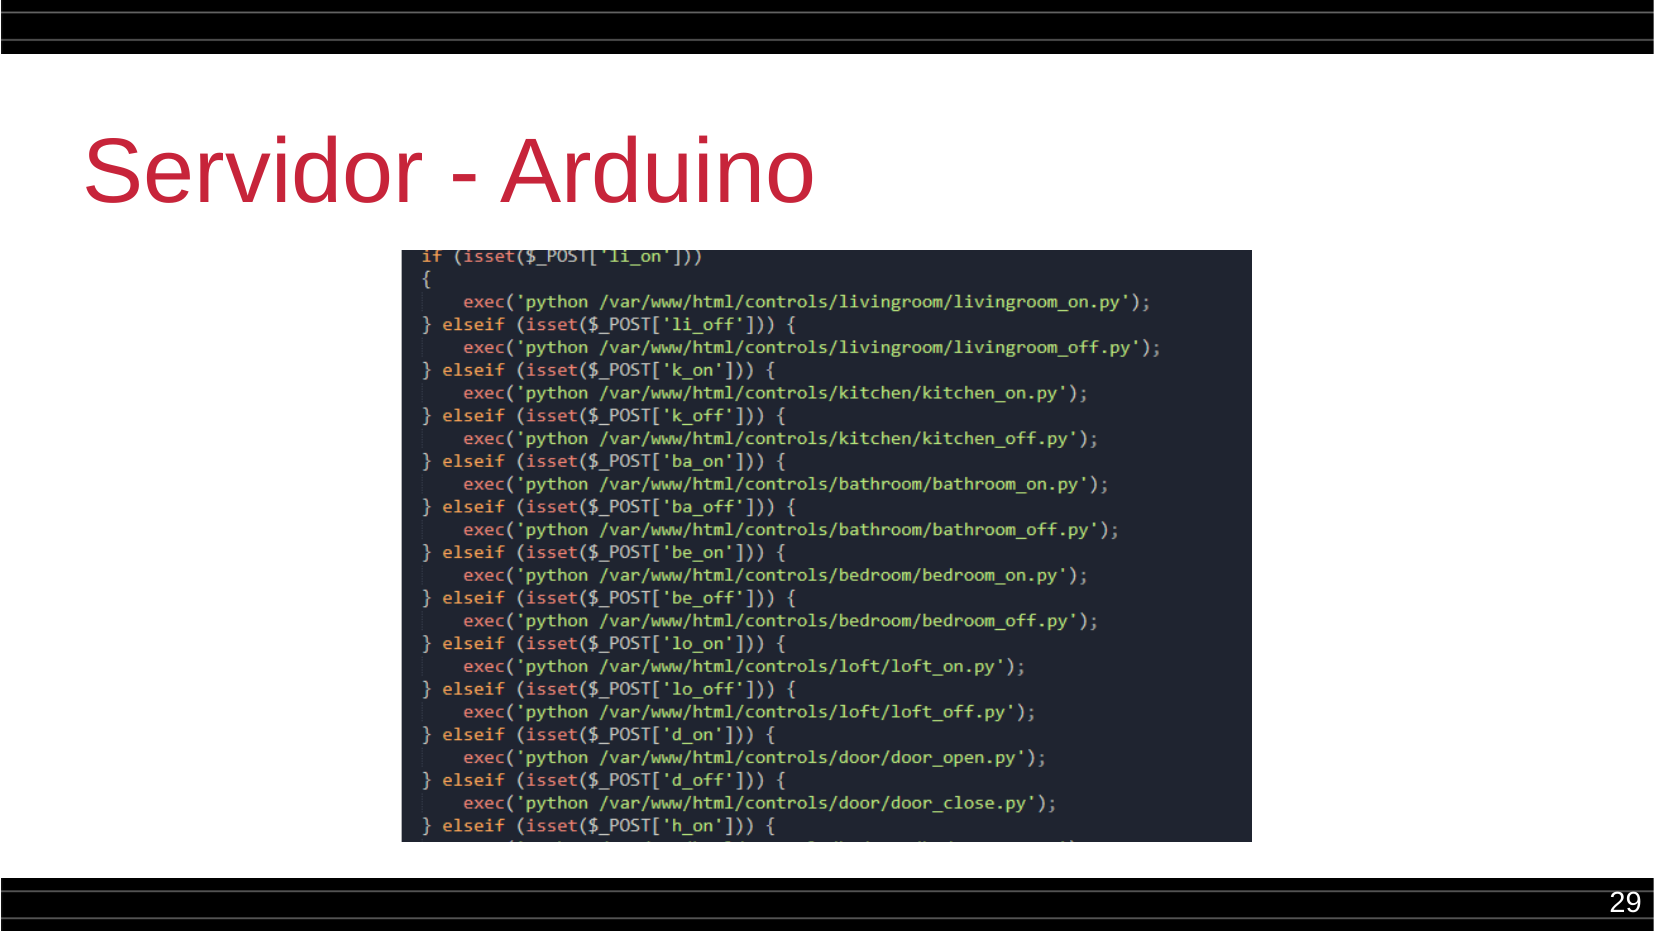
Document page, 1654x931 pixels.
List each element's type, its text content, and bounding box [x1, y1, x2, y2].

picture [1, 878, 1654, 931]
picture [401, 250, 1252, 842]
picture [1, 0, 1654, 54]
title Servidor - Arduino [82, 92, 1571, 249]
